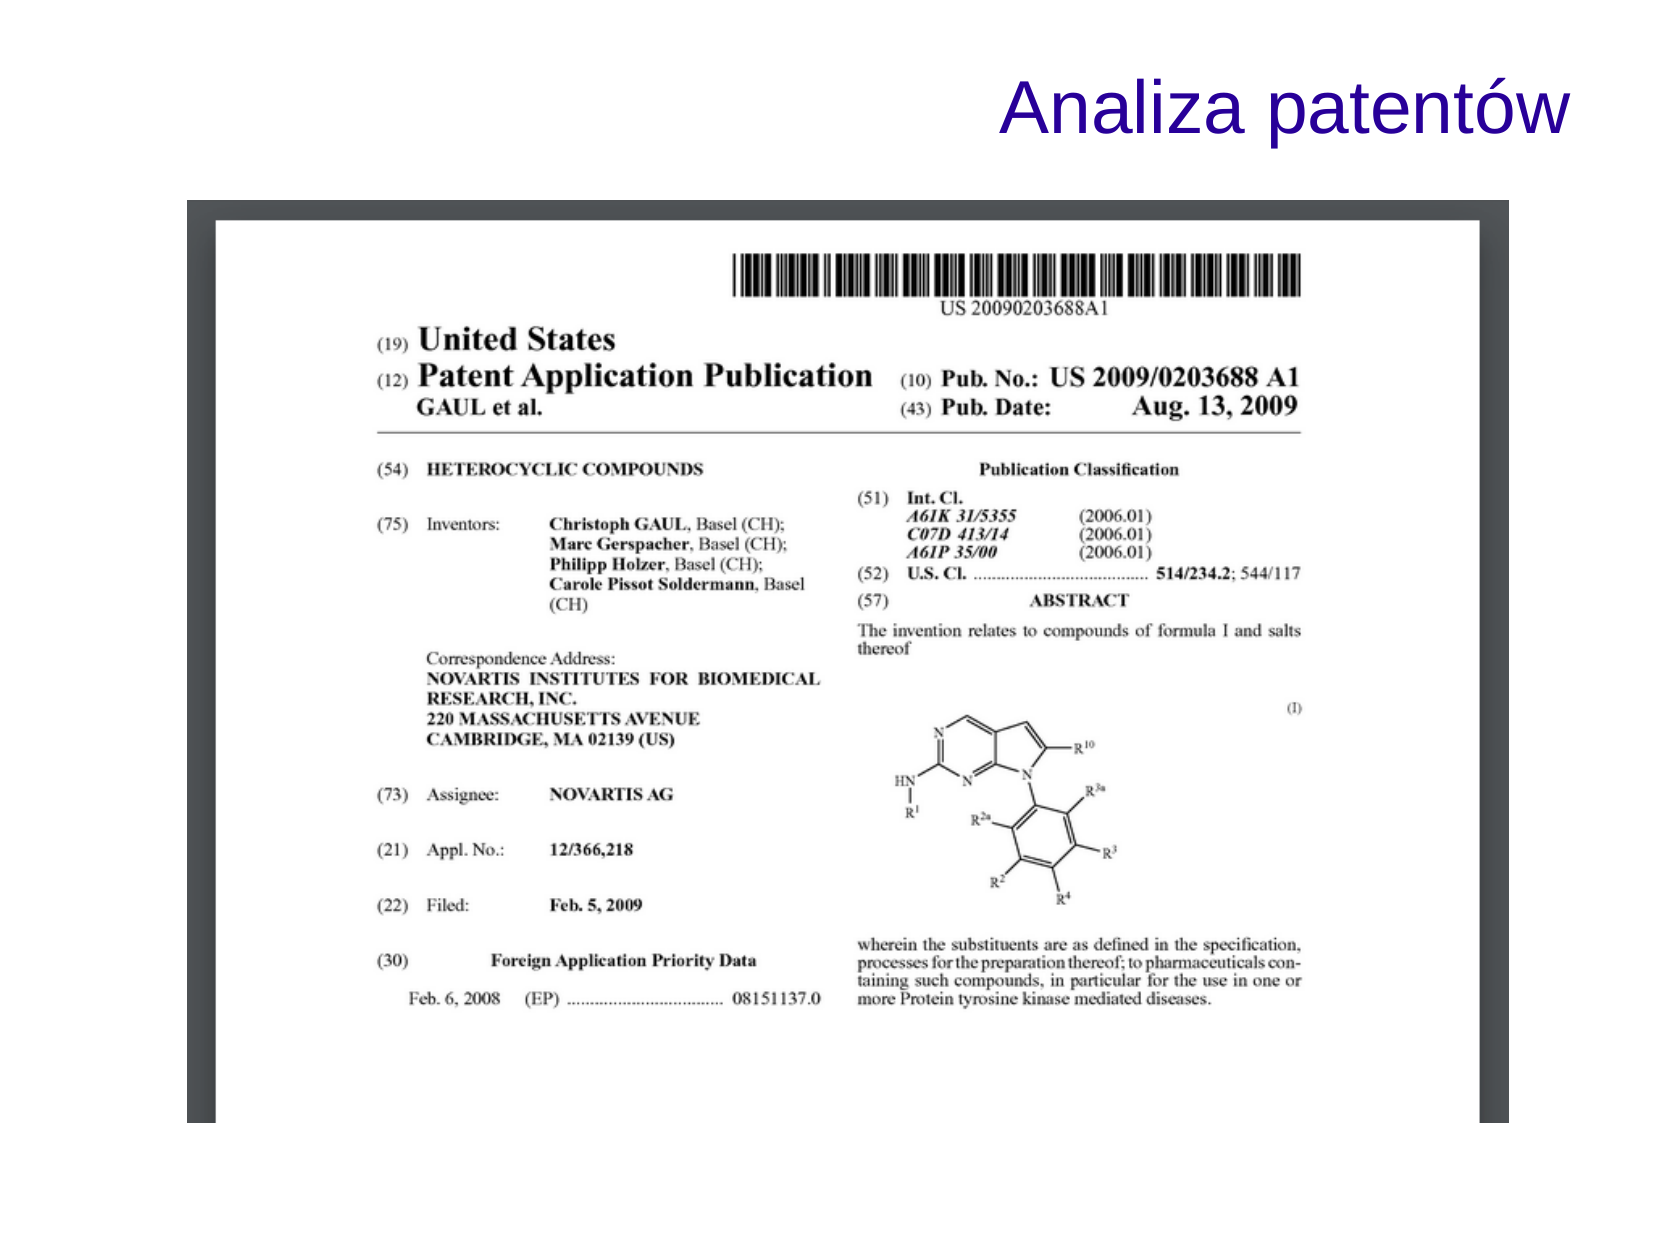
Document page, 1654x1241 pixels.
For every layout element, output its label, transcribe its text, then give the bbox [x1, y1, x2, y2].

picture [187, 200, 1509, 1123]
title Analiza patentów [82, 49, 1571, 166]
